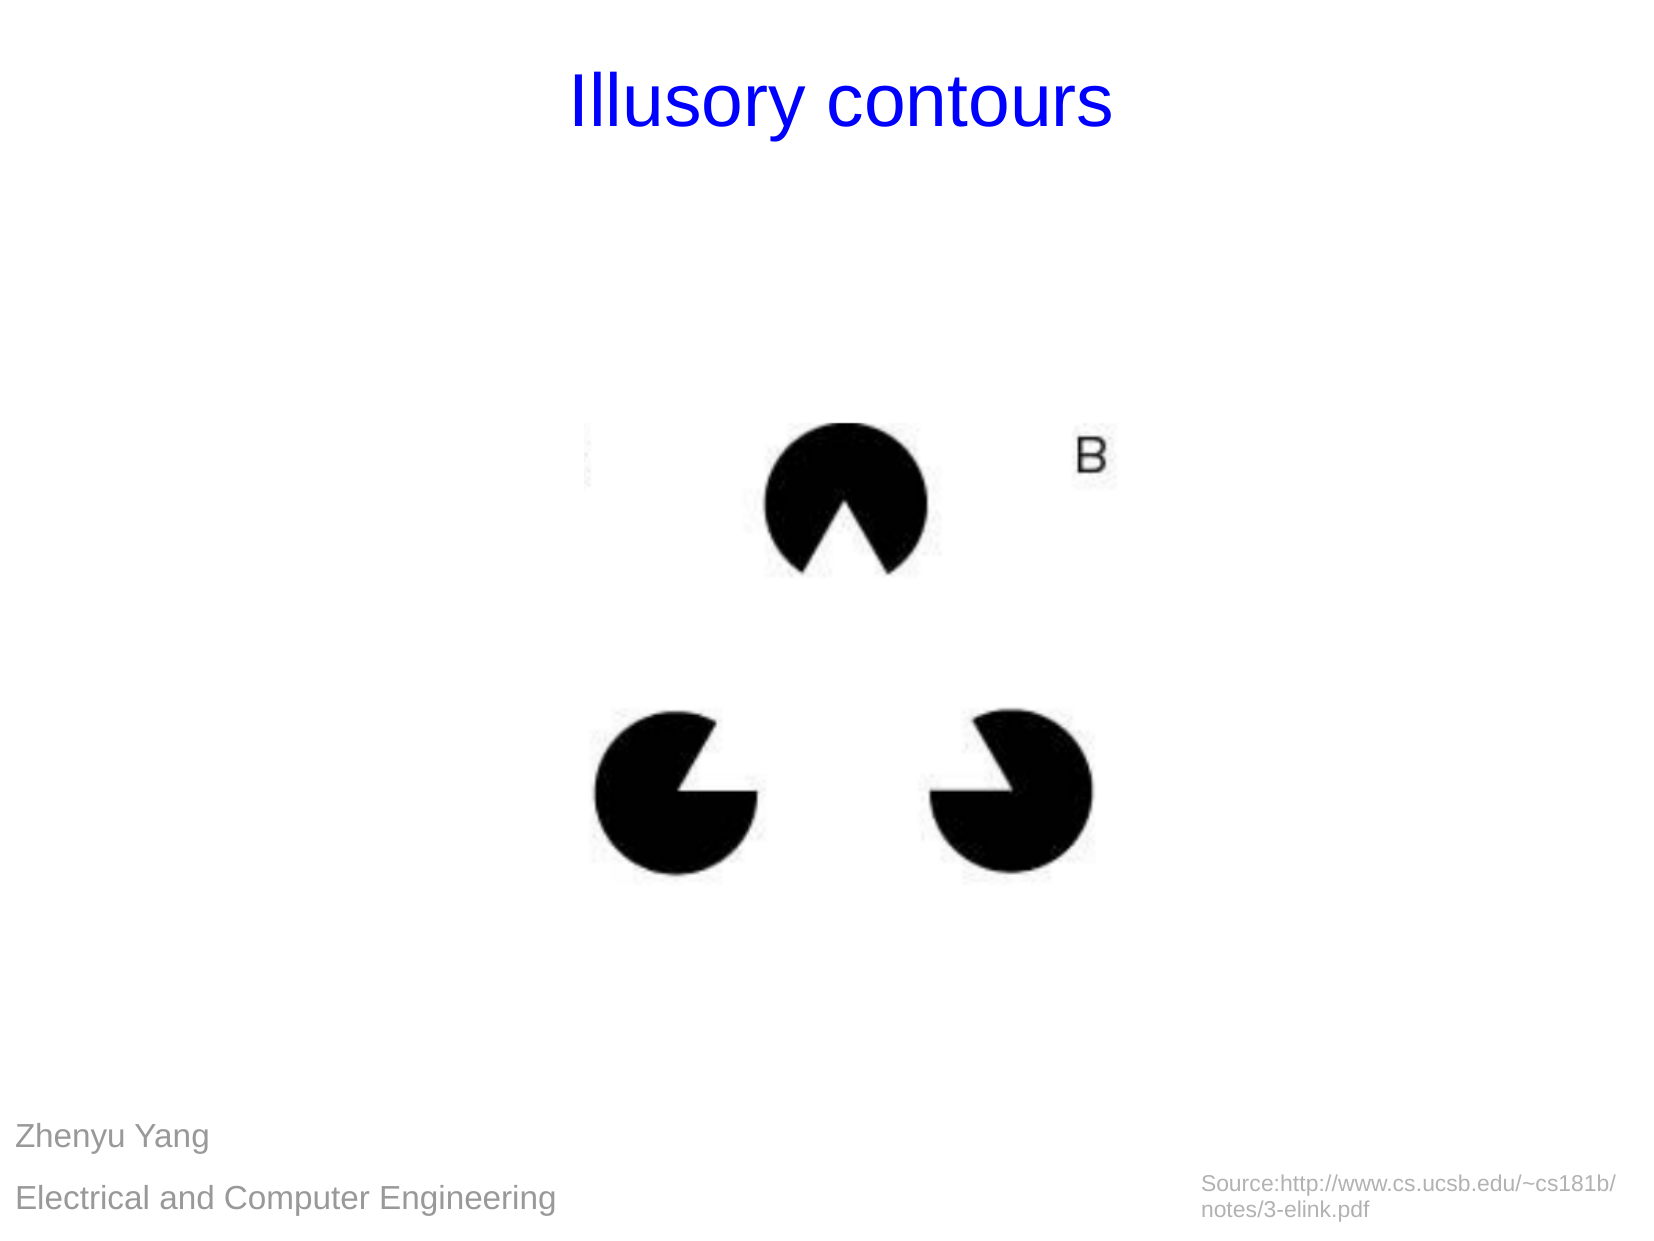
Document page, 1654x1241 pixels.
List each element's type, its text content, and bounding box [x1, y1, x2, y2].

text_box Illusory contours [553, 51, 1140, 151]
text_box Source:http://www.cs.ucsb.edu/~cs181b/notes/3-elink.pdf [1186, 1163, 1651, 1241]
picture [584, 392, 1126, 886]
text_box Zhenyu Yang Electrical and Computer Engineering [0, 1110, 765, 1231]
